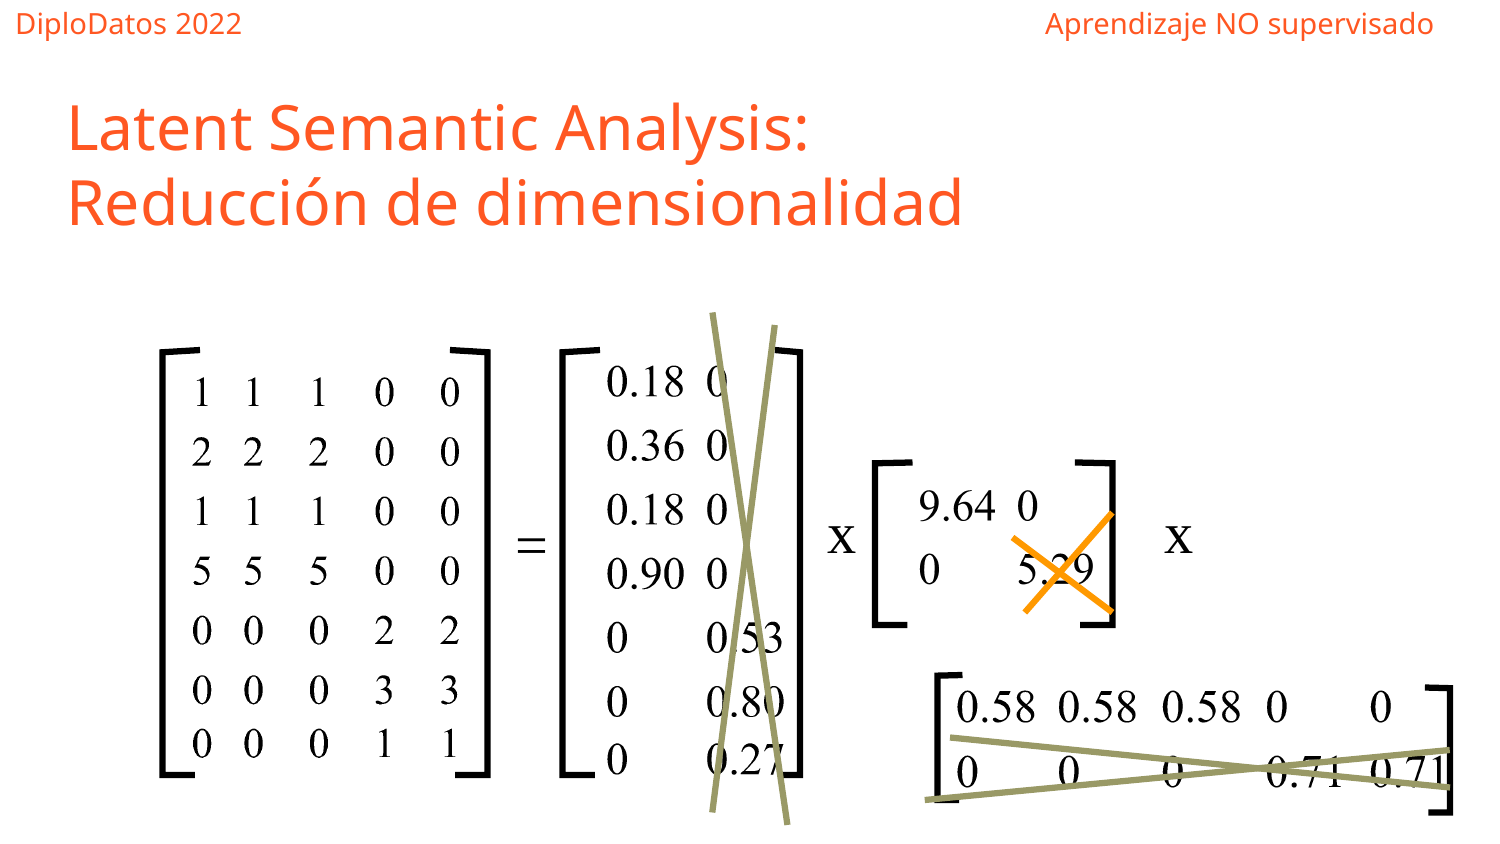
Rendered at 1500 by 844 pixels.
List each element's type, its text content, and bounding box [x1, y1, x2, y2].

title Latent Semantic Analysis: Reducción de dimensionalidad [51, 72, 1449, 167]
picture [722, 349, 768, 516]
picture [900, 474, 1100, 625]
picture [174, 362, 514, 785]
picture [587, 349, 743, 804]
picture [1066, 533, 1100, 598]
picture [717, 574, 781, 804]
picture [750, 354, 792, 771]
picture [785, 779, 792, 804]
text_box x [1149, 487, 1210, 573]
text_box = [499, 499, 563, 586]
text_box x [812, 487, 872, 573]
picture [937, 674, 1466, 829]
picture [1297, 754, 1446, 783]
